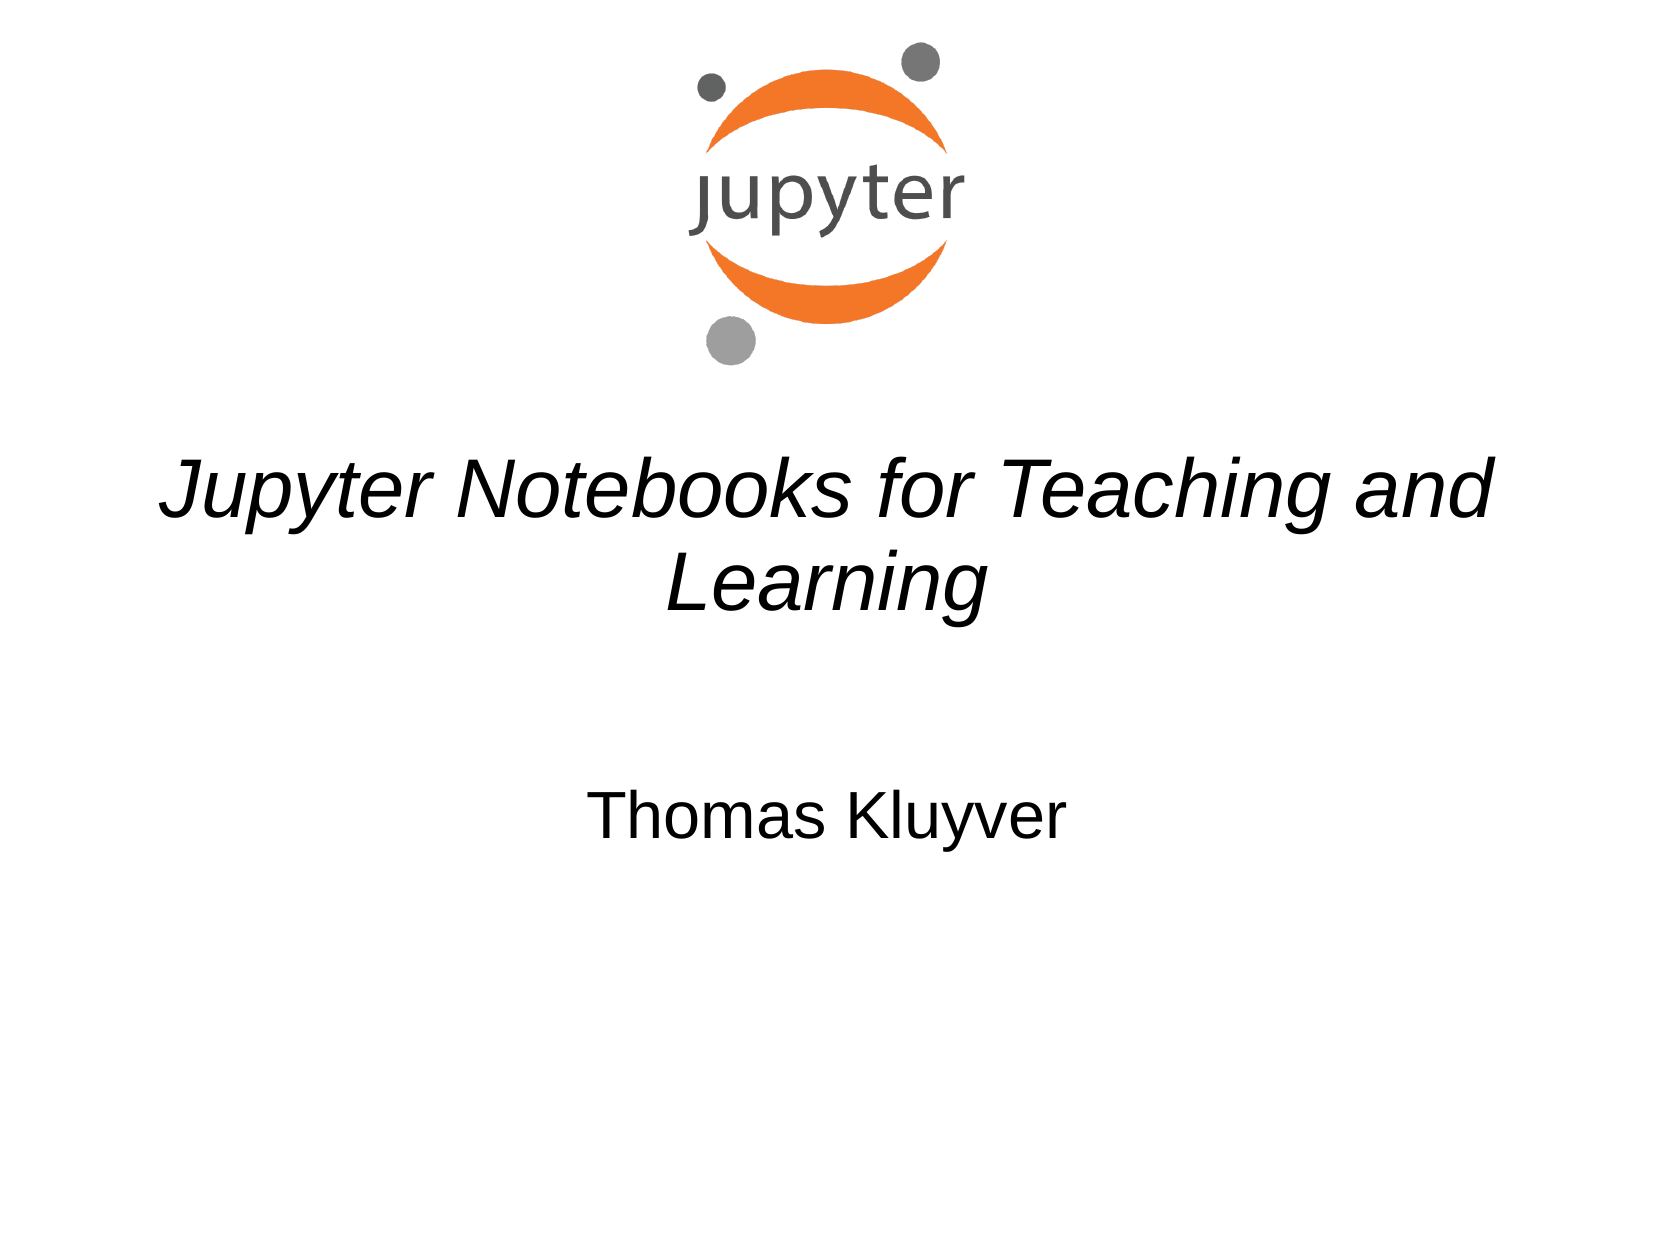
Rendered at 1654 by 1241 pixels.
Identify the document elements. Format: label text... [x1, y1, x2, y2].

picture [685, 38, 969, 368]
subtitle Jupyter Notebooks for Teaching and Learning Thomas Kluyver [82, 167, 1571, 1128]
